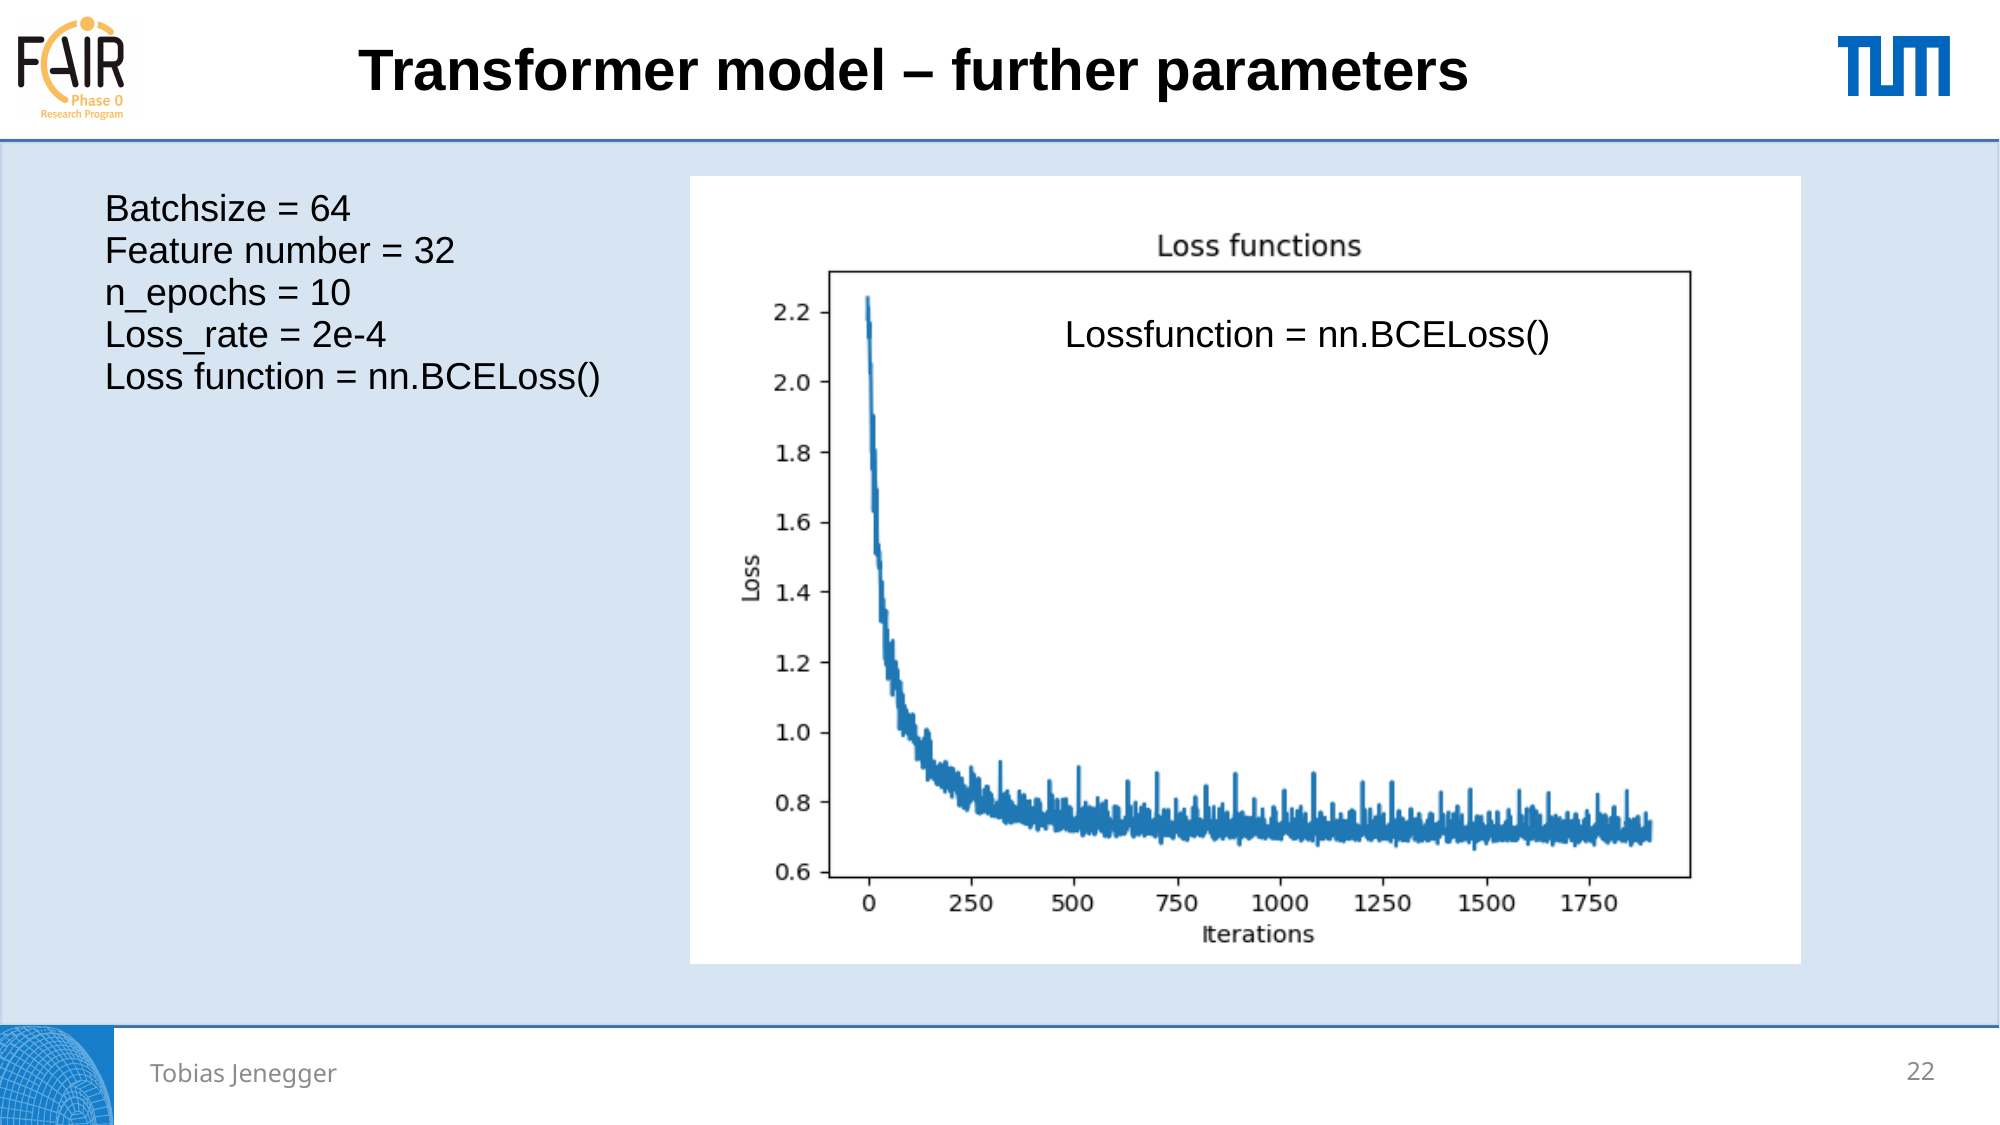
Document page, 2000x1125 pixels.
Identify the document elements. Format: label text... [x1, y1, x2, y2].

picture [15, 15, 142, 120]
picture [0, 1025, 114, 1125]
text_box Batchsize = 64 Feature number = 32 n_epochs = 10 Loss_rate = 2e-4 Loss function = nn.BCELoss() [90, 179, 690, 405]
text_box Transformer model – further parameters [285, 29, 1546, 110]
text_box Lossfunction = nn.BCELoss() [1050, 305, 1621, 405]
picture [690, 176, 1801, 964]
picture [1838, 36, 1950, 96]
